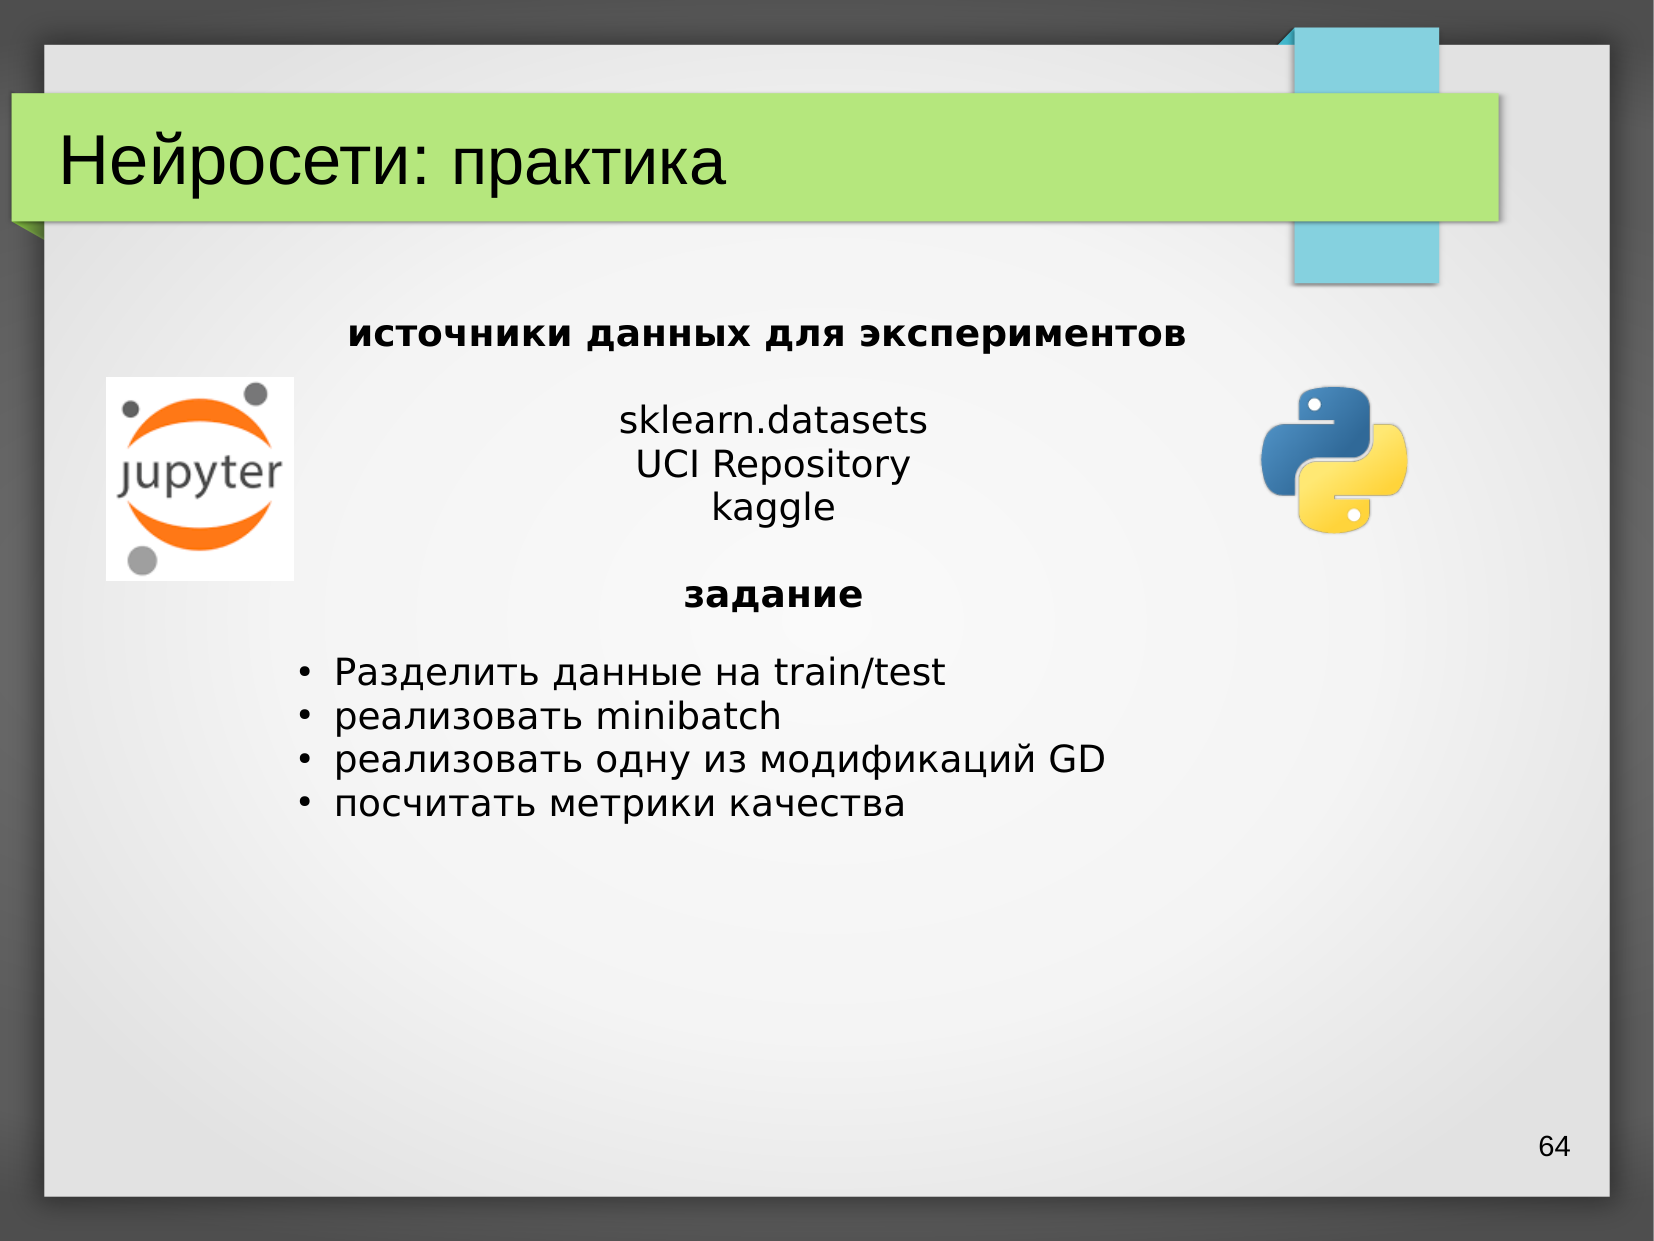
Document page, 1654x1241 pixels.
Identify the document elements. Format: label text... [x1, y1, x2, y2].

picture [0, 0, 1654, 1241]
title Нейросети: практика [59, 108, 1288, 212]
text_box источники данных для экспериментов sklearn.datasets UCI Repository kaggle задание Разделить данные на train/test реализовать minibatch реализовать одну из модификаций GD посчитать метрики качества [283, 304, 1264, 1016]
